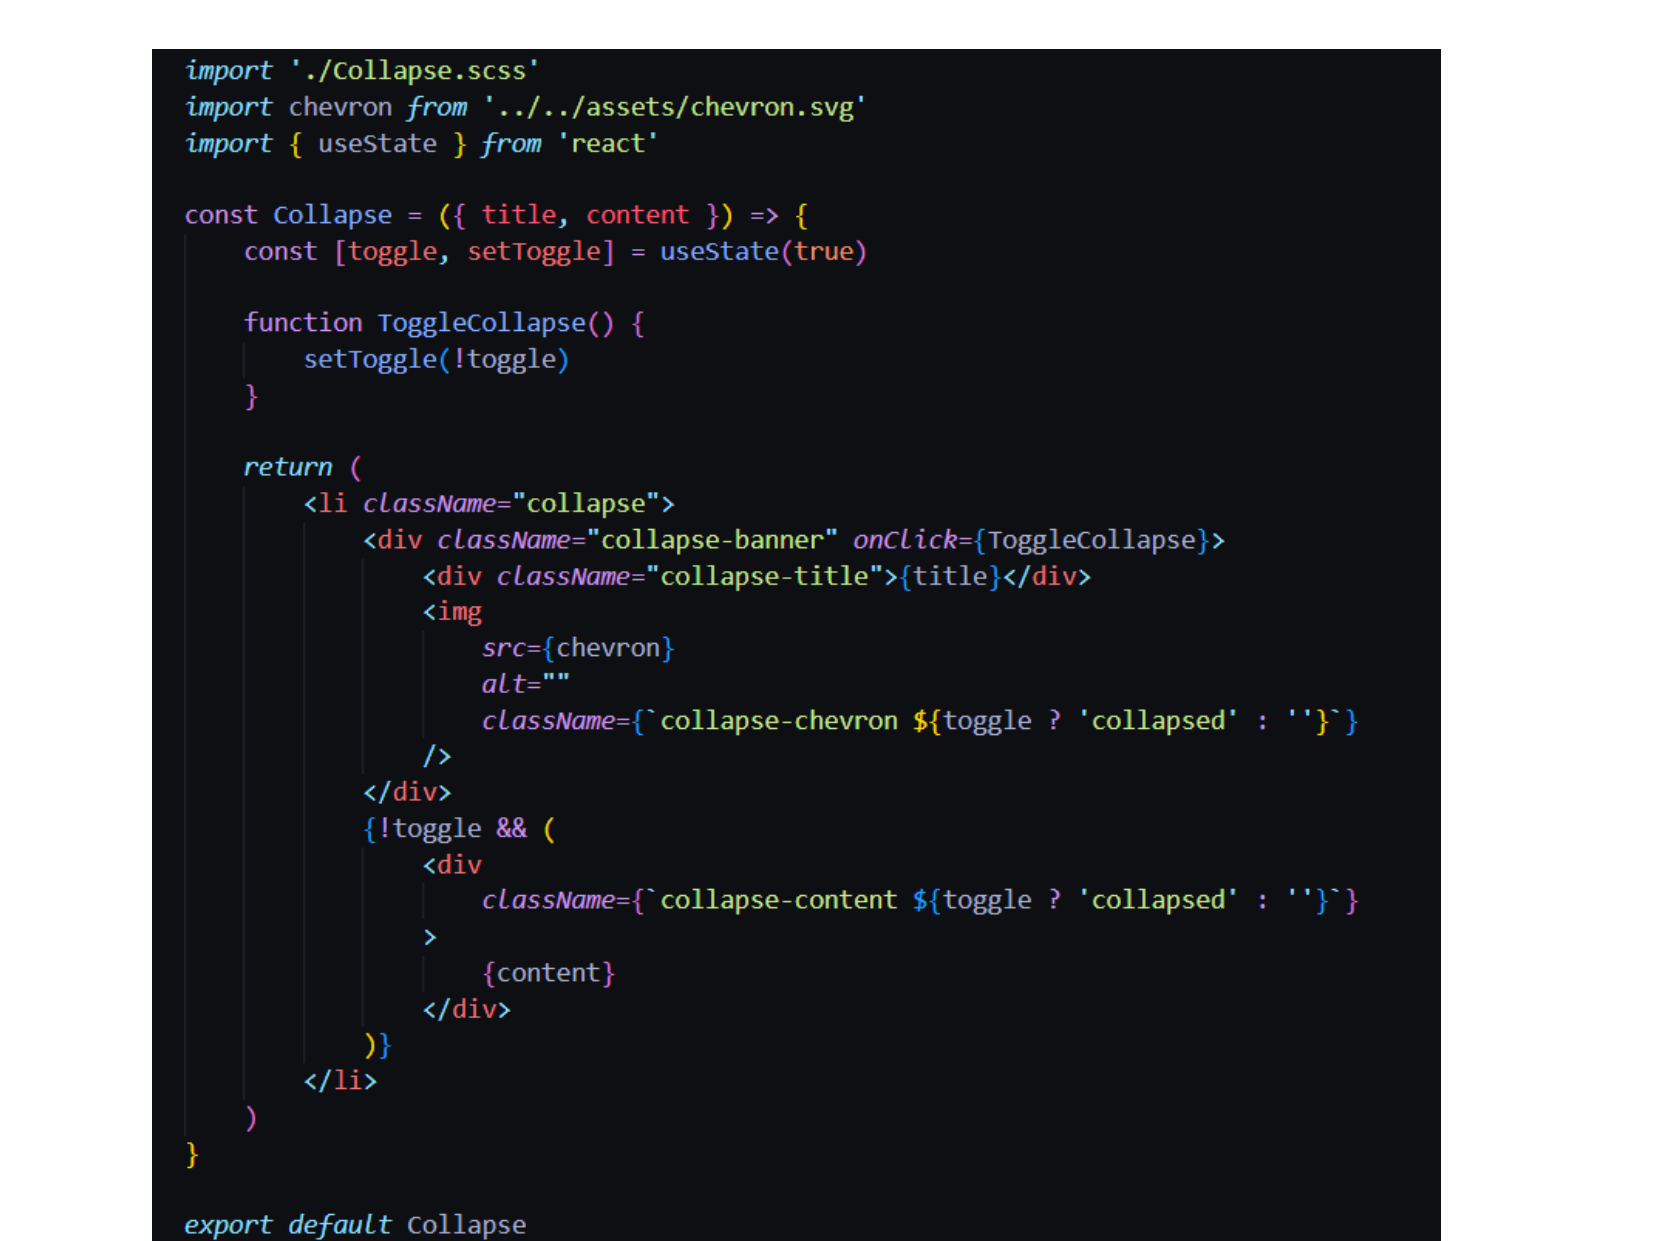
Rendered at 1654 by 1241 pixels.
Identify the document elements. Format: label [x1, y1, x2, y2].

picture [152, 49, 1441, 1241]
